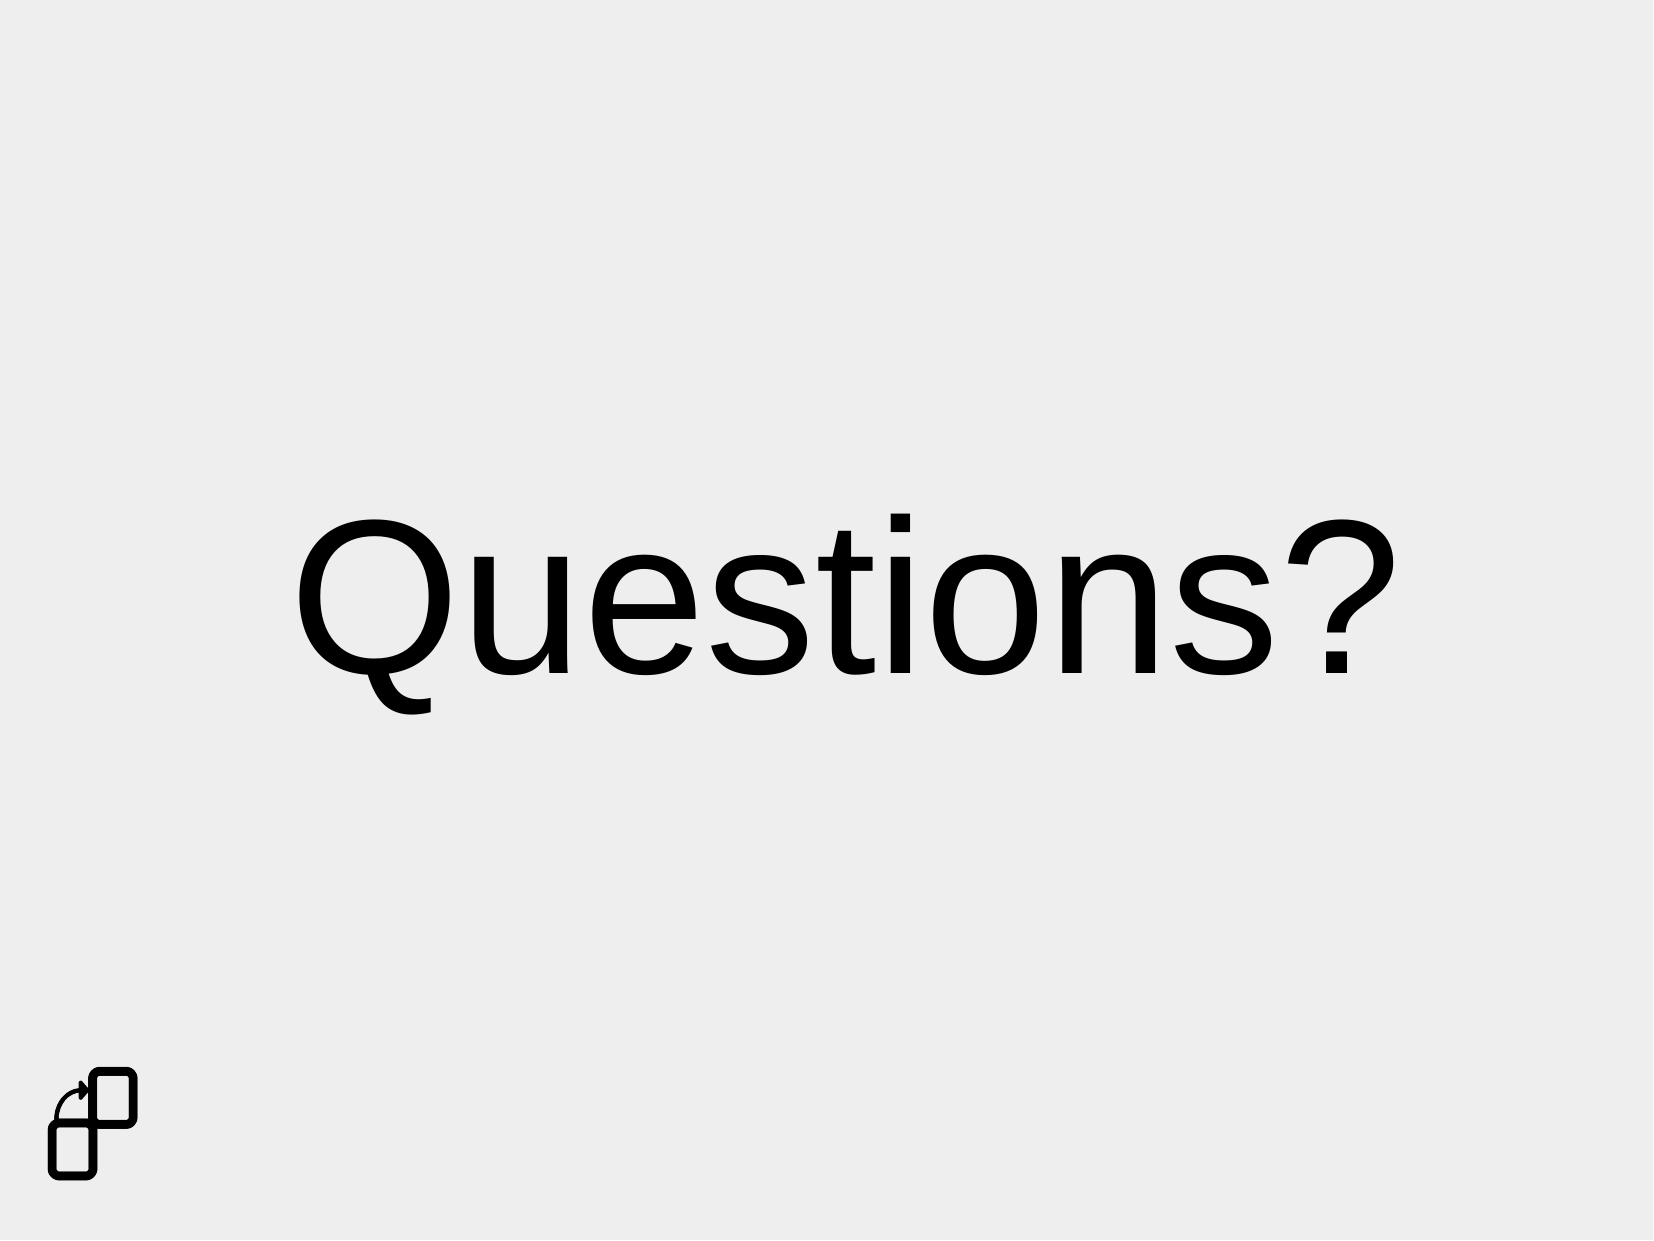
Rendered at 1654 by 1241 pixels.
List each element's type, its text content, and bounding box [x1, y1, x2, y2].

title Questions? [101, 474, 1591, 721]
picture [30, 1062, 153, 1186]
